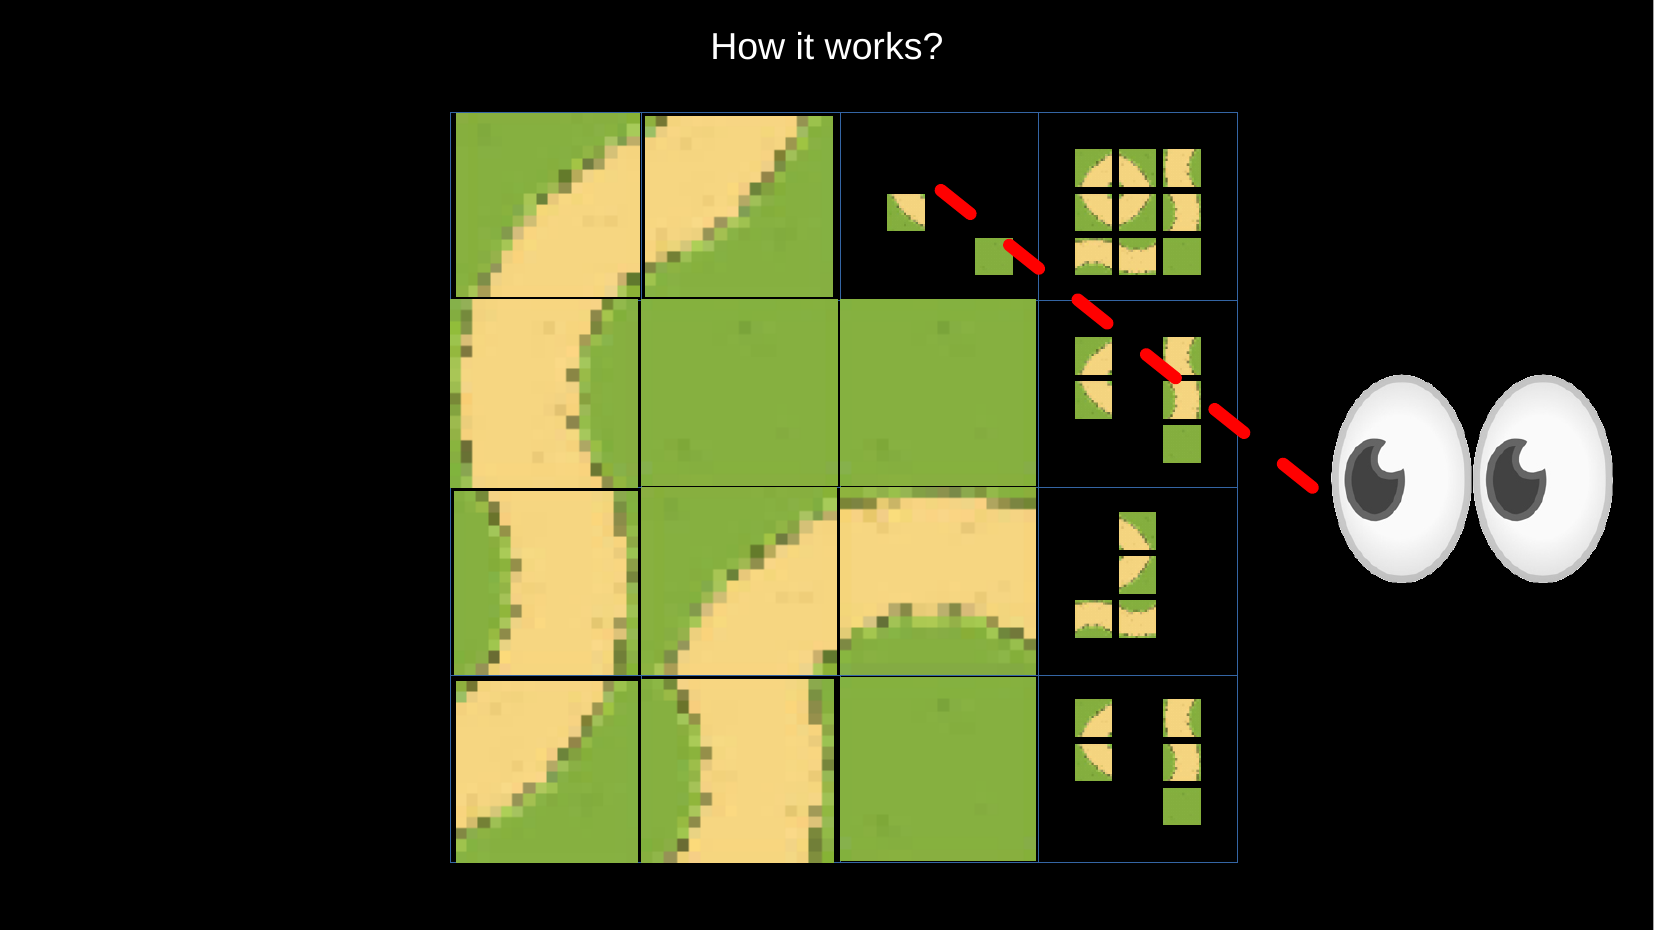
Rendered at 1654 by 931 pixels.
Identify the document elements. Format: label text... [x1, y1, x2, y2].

picture [454, 491, 638, 676]
picture [1119, 194, 1156, 231]
picture [1075, 699, 1112, 737]
picture [1075, 337, 1112, 375]
picture [645, 116, 833, 297]
picture [450, 299, 638, 488]
picture [1075, 194, 1112, 231]
picture [1075, 600, 1112, 638]
picture [1119, 238, 1156, 275]
picture [1075, 238, 1112, 275]
picture [840, 299, 1036, 676]
picture [641, 299, 838, 676]
picture [1119, 556, 1156, 594]
picture [1119, 600, 1156, 638]
picture [1075, 149, 1112, 187]
picture [1075, 381, 1112, 419]
picture [1163, 788, 1201, 826]
text_box How it works? [0, 18, 1654, 76]
picture [456, 113, 640, 297]
picture [641, 679, 834, 863]
picture [1163, 381, 1201, 419]
picture [1331, 374, 1613, 583]
picture [1163, 238, 1201, 275]
picture [1163, 744, 1201, 781]
picture [840, 677, 1036, 862]
picture [887, 194, 925, 231]
picture [1119, 512, 1156, 550]
picture [1119, 149, 1156, 187]
picture [1163, 194, 1201, 231]
picture [456, 681, 638, 863]
picture [1163, 425, 1201, 463]
picture [1163, 337, 1201, 375]
picture [1163, 149, 1201, 187]
picture [975, 238, 1013, 275]
picture [1163, 699, 1201, 737]
picture [1075, 744, 1112, 781]
